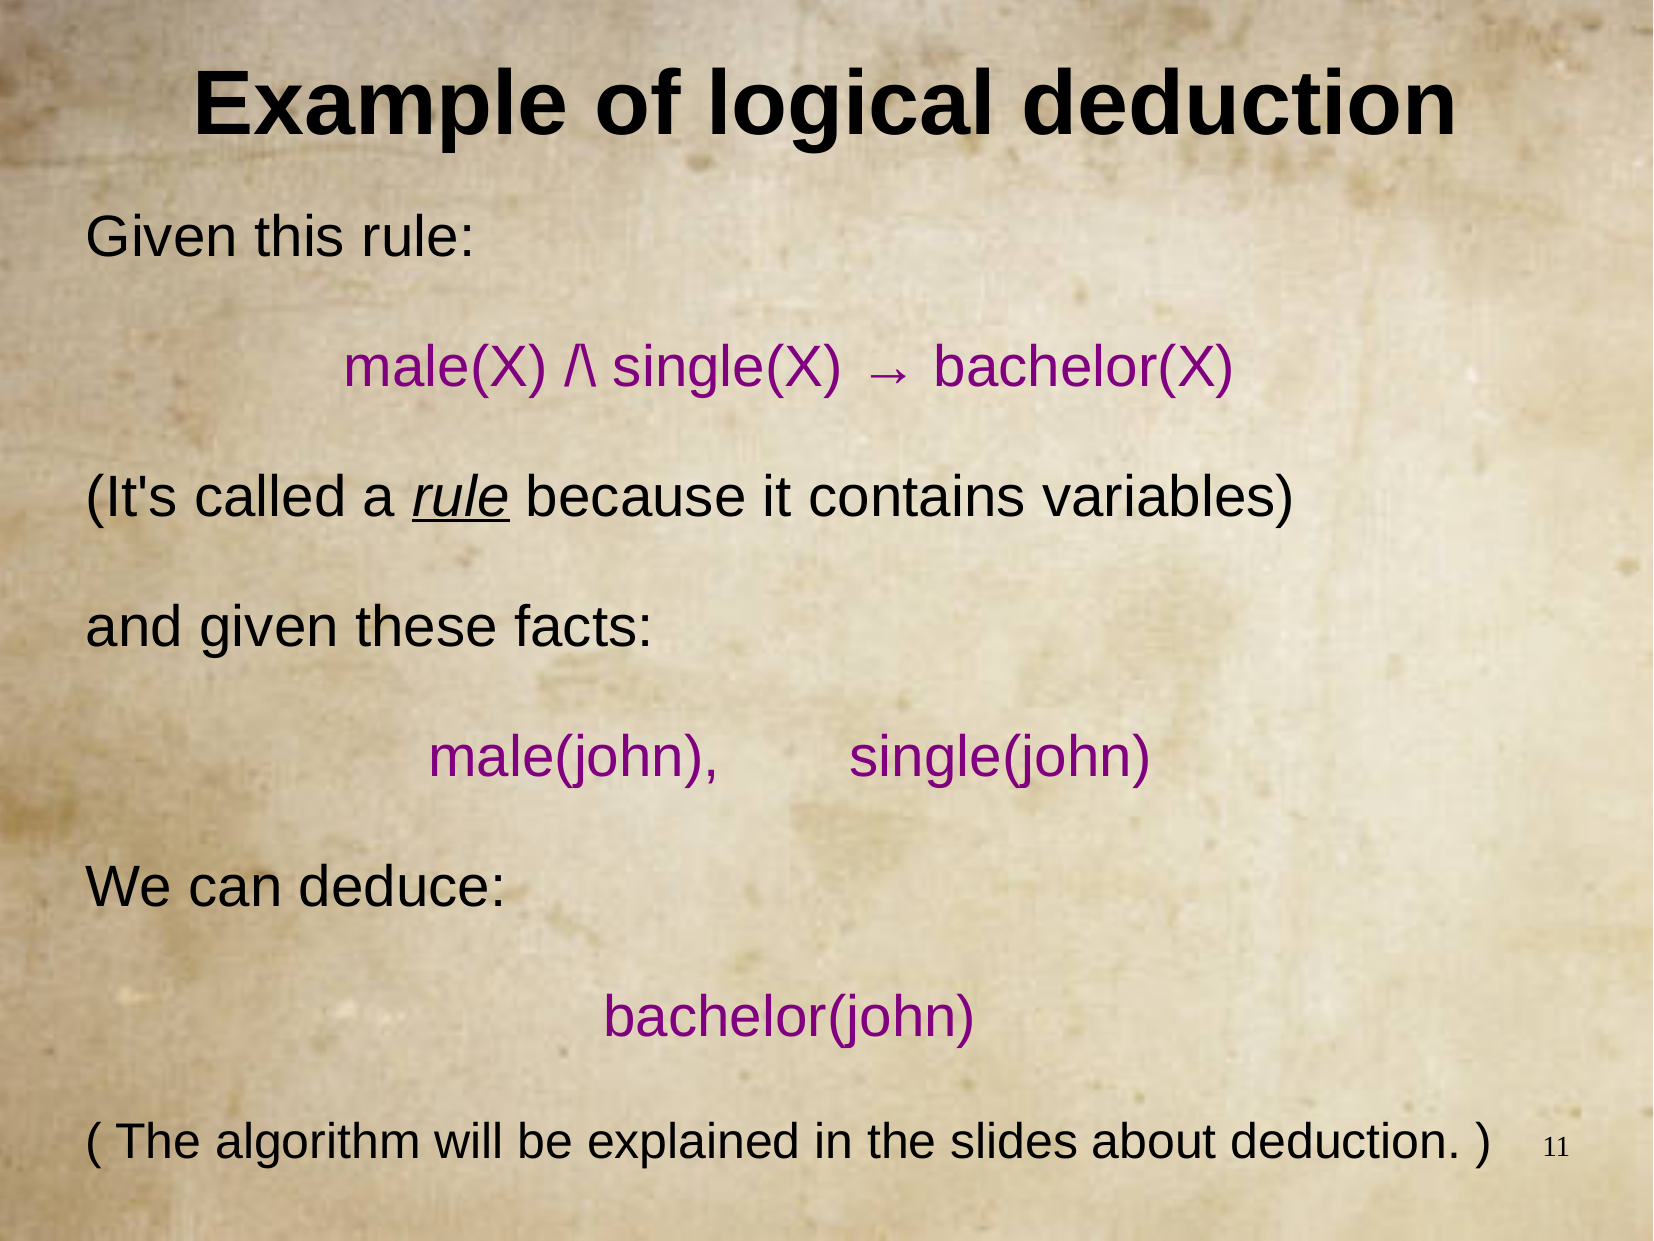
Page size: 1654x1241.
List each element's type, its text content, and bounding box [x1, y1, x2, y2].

text_box Given this rule: male(X) /\ single(X) → bachelor(X) (It's called a rule because it contains variables) and given these facts: male(john), single(john) We can deduce: bachelor(john) ( The algorithm will be explained in the slides about deduction. ) [85, 204, 1495, 1168]
picture [0, 0, 1654, 1241]
subtitle Example of logical deduction [82, 51, 1571, 155]
